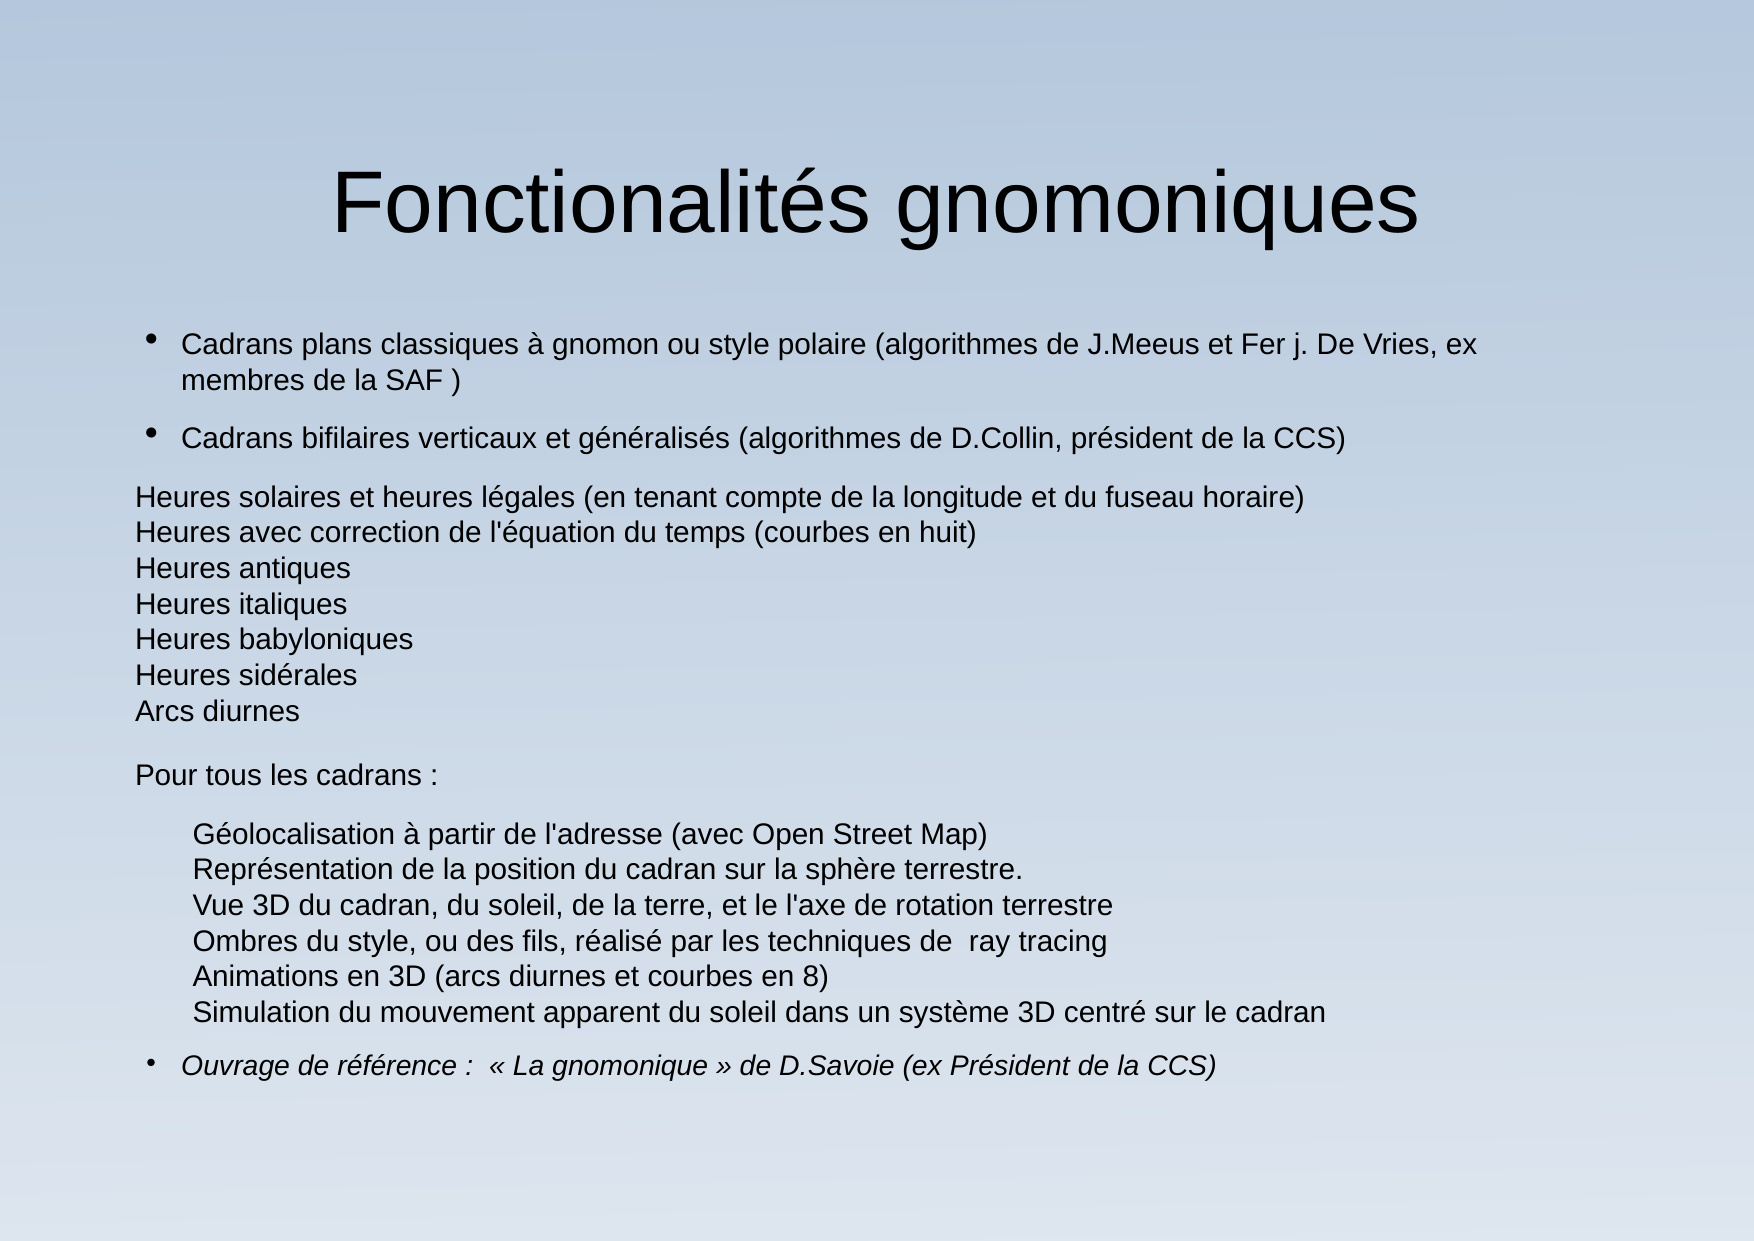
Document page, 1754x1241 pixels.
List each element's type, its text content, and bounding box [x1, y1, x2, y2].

title Fonctionalités gnomoniques [140, 103, 1613, 291]
list Cadrans plans classiques à gnomon ou style polaire (algorithmes de J.Meeus et Fer j. De Vries, ex membres de la SAF ) Cadrans bifilaires verticaux et généralisés (algorithmes de D.Collin, président de la CCS) Heures solaires et heures légales (en tenant compte de la longitude et du fuseau horaire) Heures avec correction de l'équation du temps (courbes en huit) Heures antiques Heures italiques Heures babyloniques Heures sidérales Arcs diurnes Pour tous les cadrans : Géolocalisation à partir de l'adresse (avec Open Street Map) Représentation de la position du cadran sur la sphère terrestre. Vue 3D du cadran, du soleil, de la terre, et le l'axe de rotation terrestre Ombres du style, ou des fils, réalisé par les techniques de ray tracing Animations en 3D (arcs diurnes et courbes en 8) Simulation du mouvement apparent du soleil dans un système 3D centré sur le cadran Ouvrage de référence : « La gnomonique » de D.Savoie (ex Président de la CCS) [135, 324, 1607, 1083]
